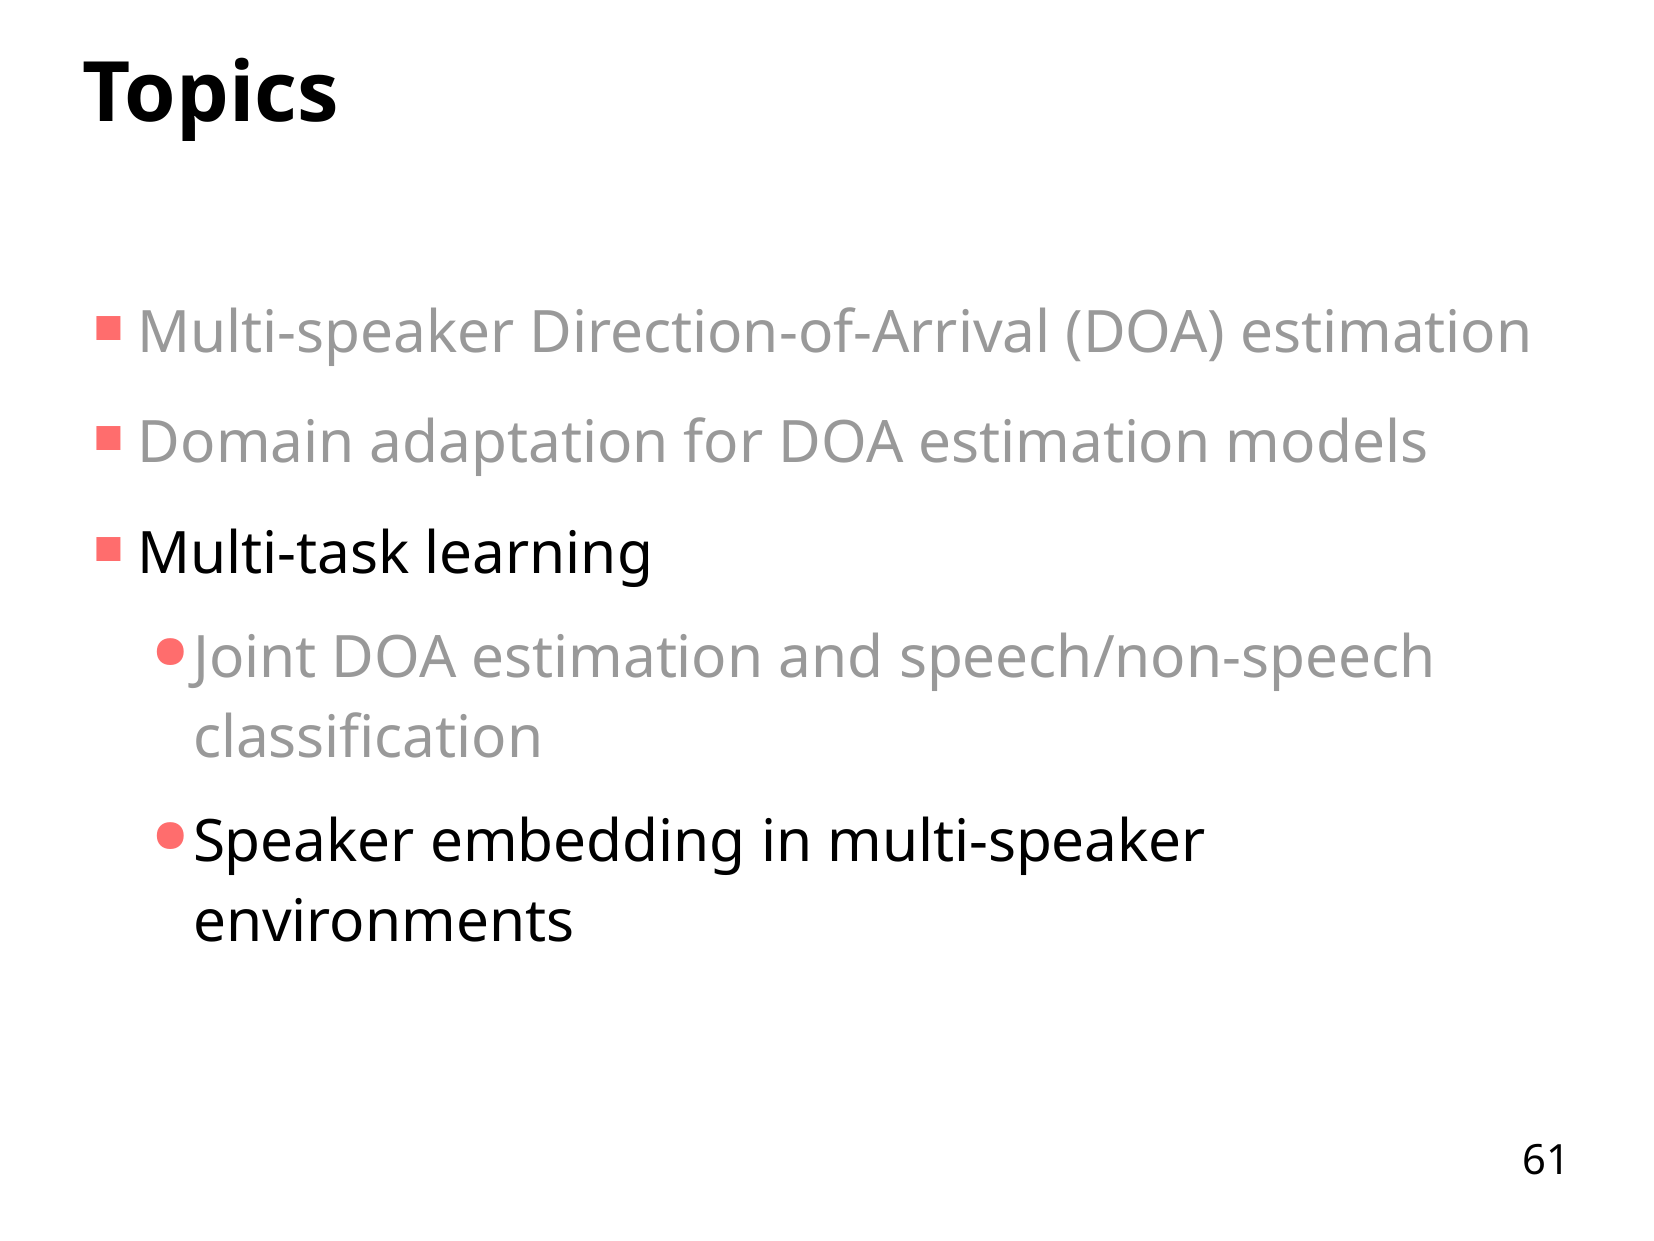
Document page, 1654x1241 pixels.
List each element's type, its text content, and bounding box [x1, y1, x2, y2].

title Topics [82, 37, 1571, 143]
list Multi-speaker Direction-of-Arrival (DOA) estimation Domain adaptation for DOA estimation models Multi-task learning Joint DOA estimation and speech/non-speech classification Speaker embedding in multi-speaker environments [82, 290, 1571, 1010]
